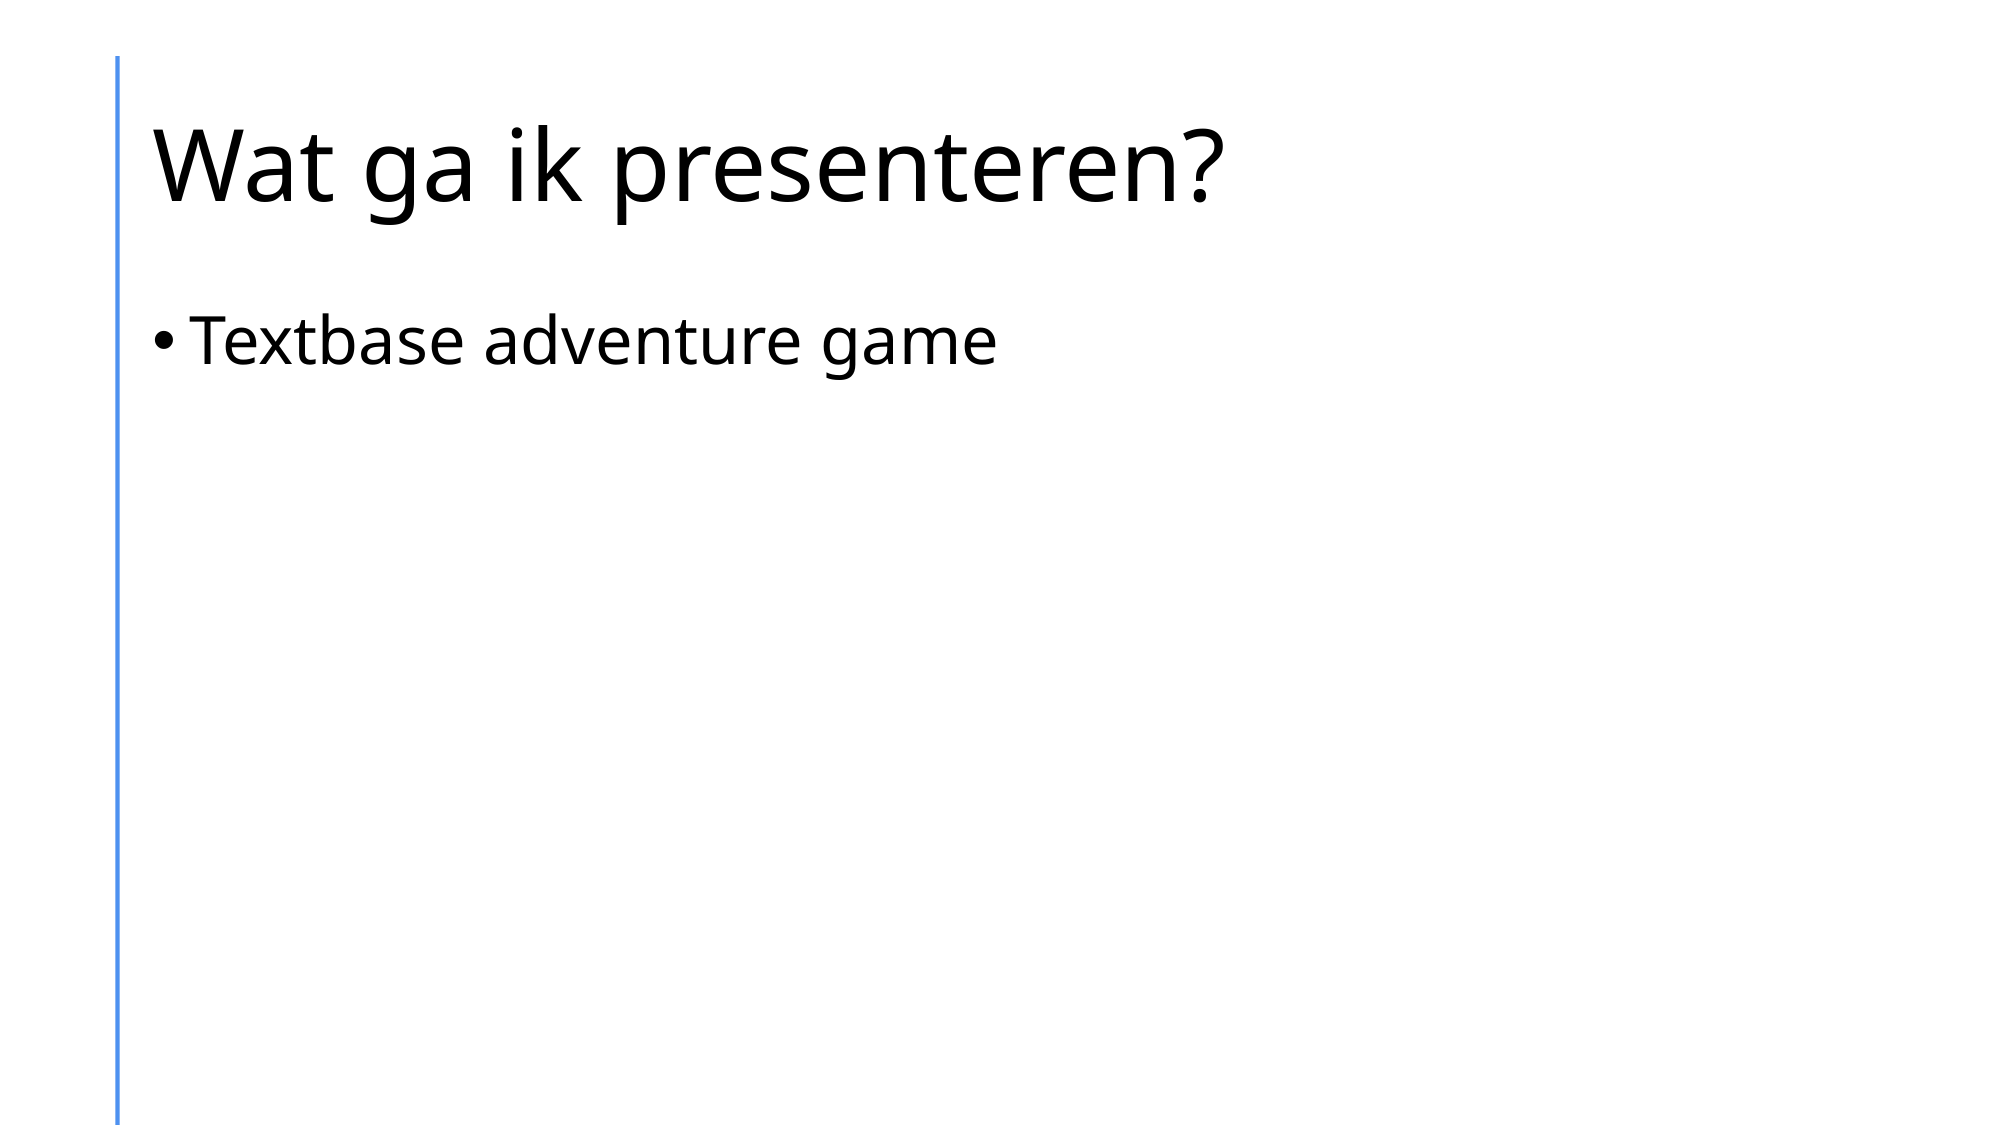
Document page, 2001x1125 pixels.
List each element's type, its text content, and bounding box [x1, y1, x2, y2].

list Textbase adventure game [137, 299, 1863, 1014]
title Wat ga ik presenteren? [137, 59, 1863, 278]
